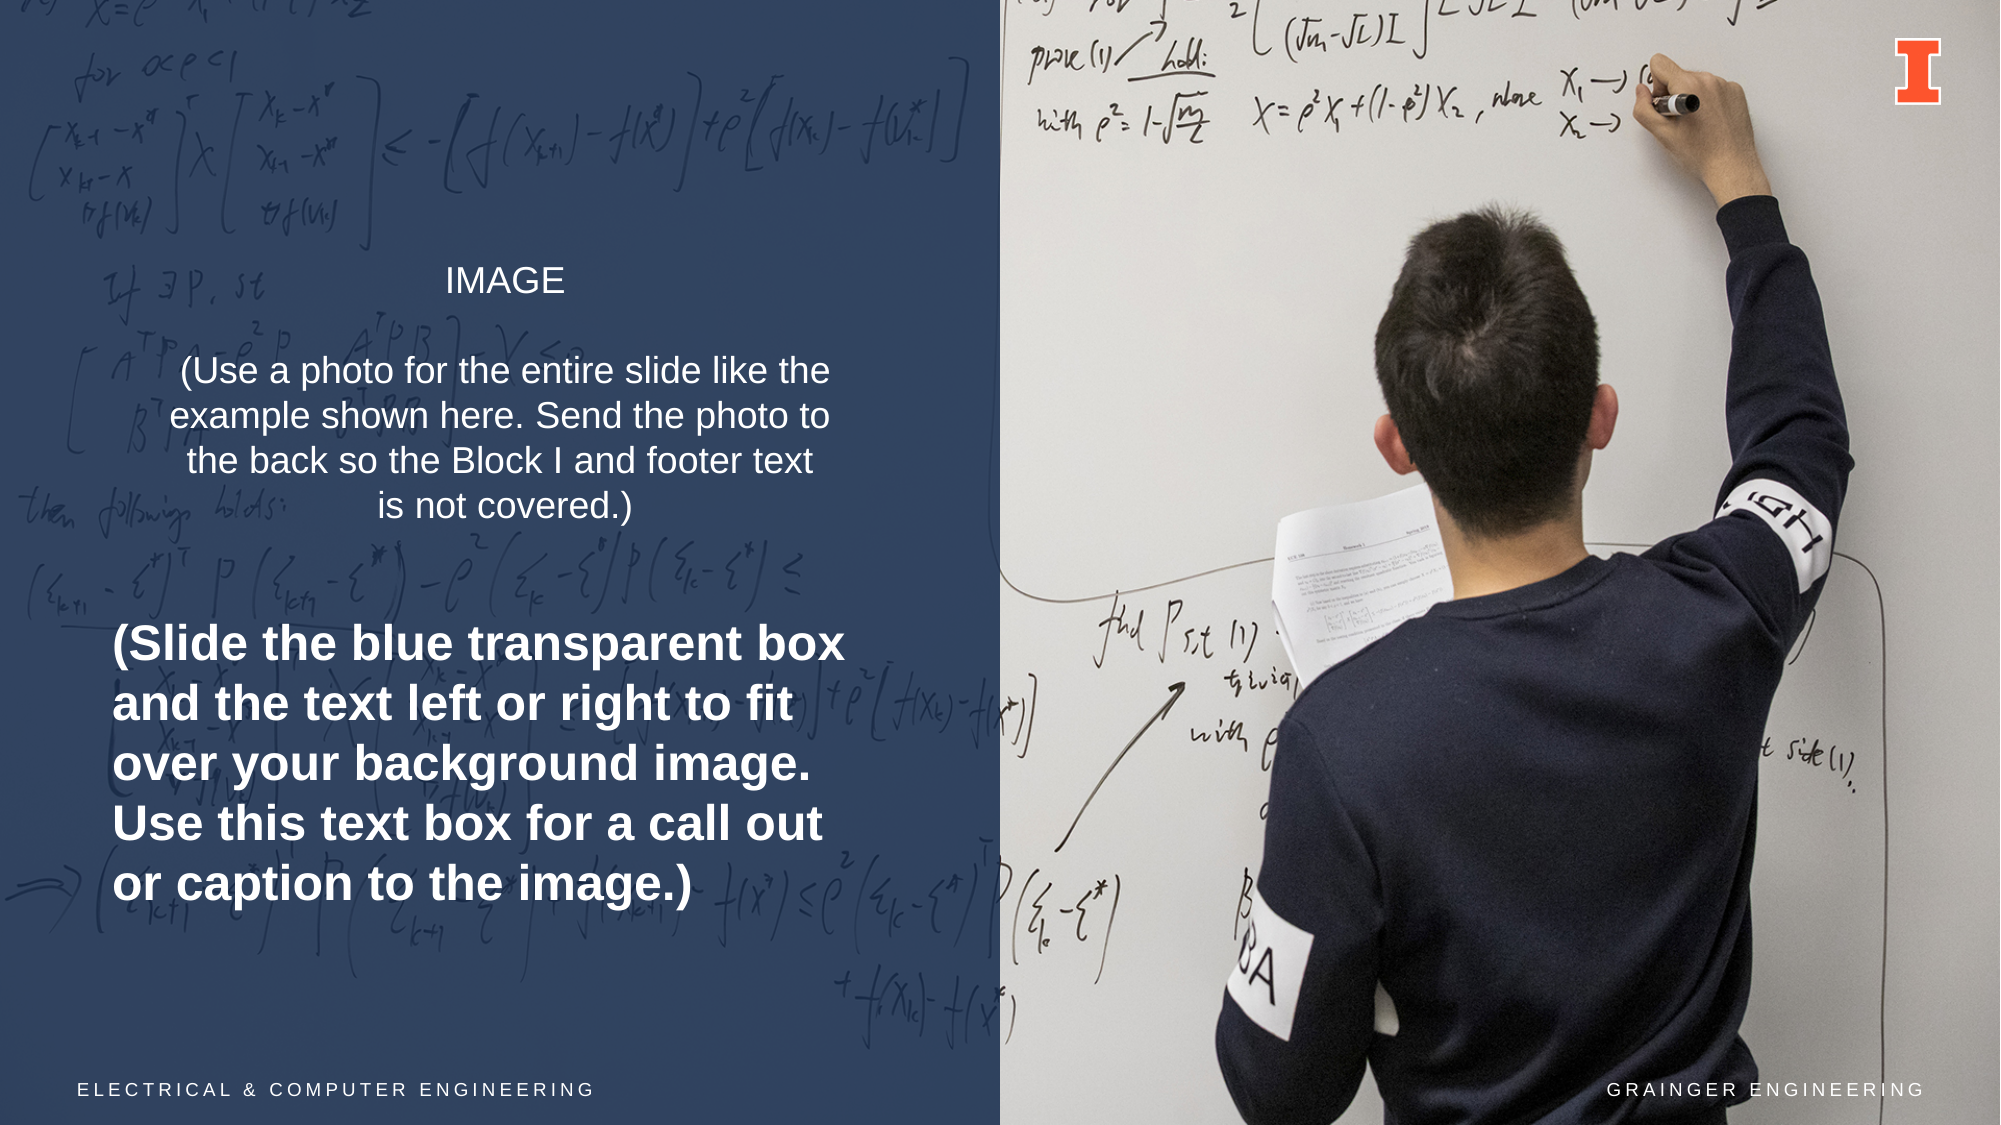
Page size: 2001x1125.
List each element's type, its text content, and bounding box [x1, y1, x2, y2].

text_box (Slide the blue transparent box and the text left or right to fit over your background image. Use this text box for a call out or caption to the image.) [97, 602, 896, 918]
text_box GRAINGER ENGINEERING [1531, 1070, 1938, 1108]
text_box [0, 0, 1000, 1125]
text_box ELECTRICAL & COMPUTER ENGINEERING [61, 1070, 1373, 1108]
text_box IMAGE (Use a photo for the entire slide like the example shown here. Send the photo to the back so the Block I and footer text is not covered.) [115, 248, 896, 534]
picture [1000, 0, 2000, 1125]
